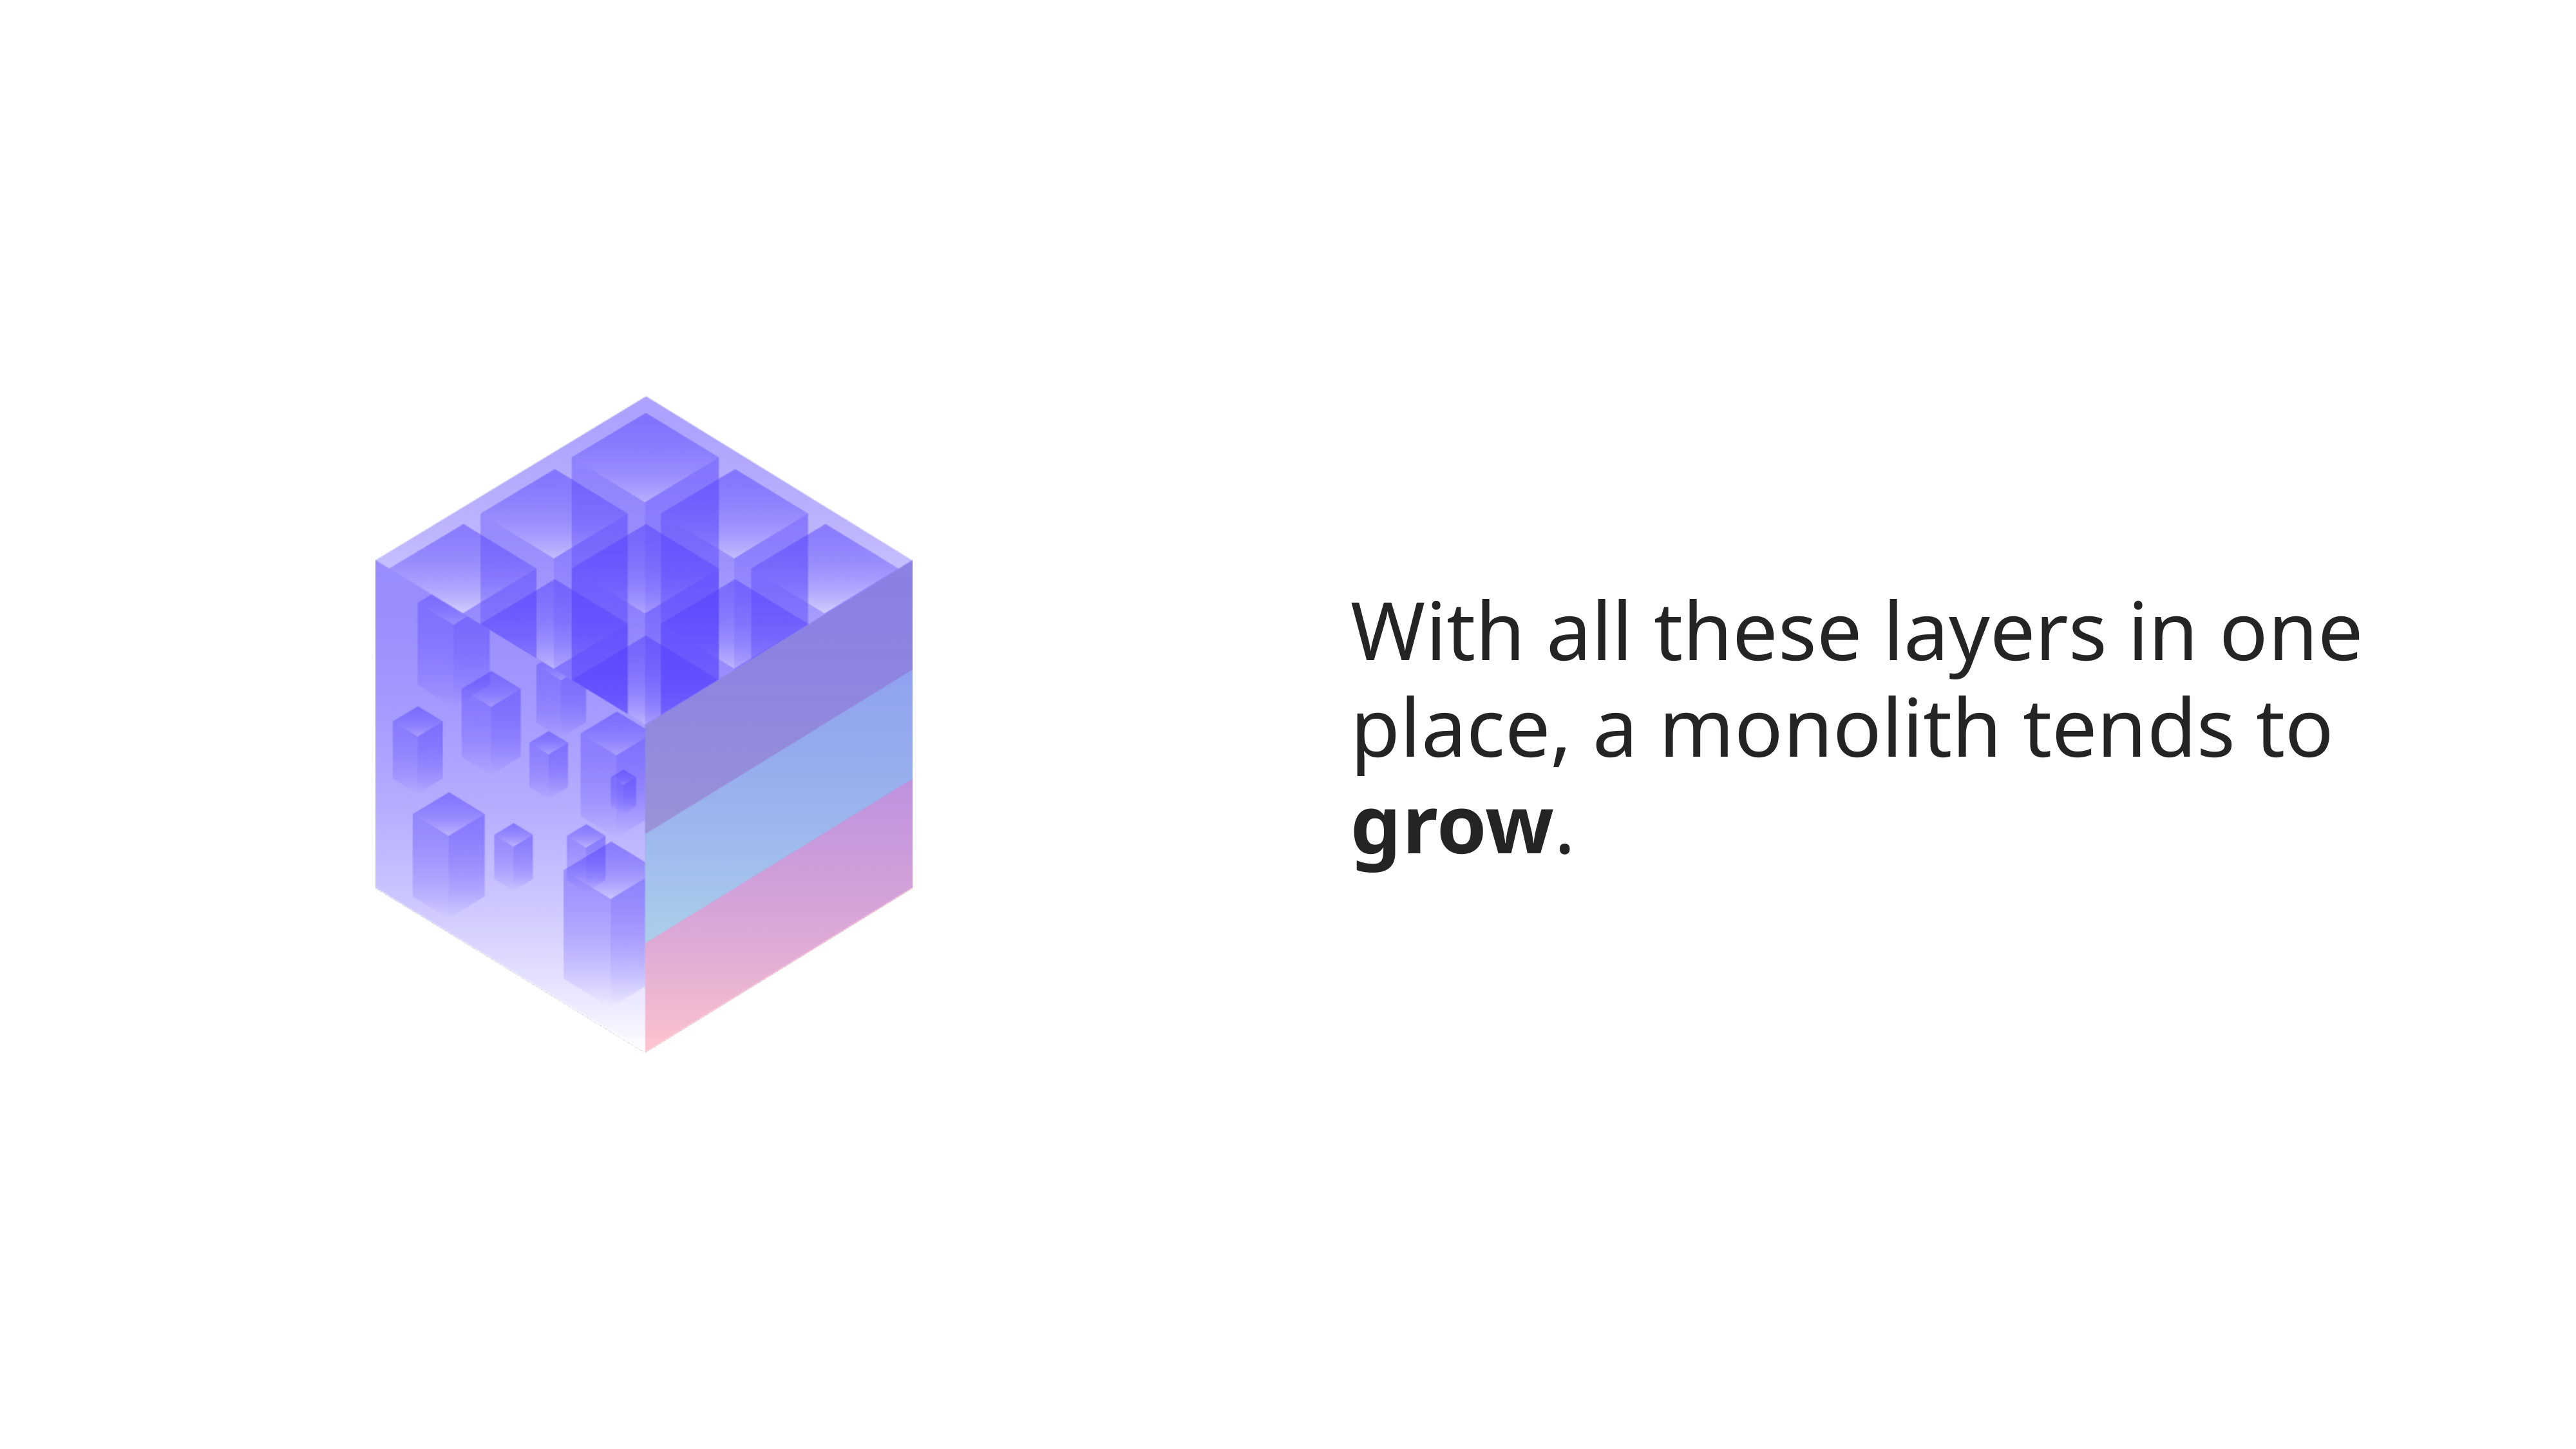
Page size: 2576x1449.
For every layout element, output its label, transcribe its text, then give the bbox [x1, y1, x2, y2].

list With all these layers in one place, a monolith tends to grow. [1350, 127, 2422, 1322]
picture [375, 396, 913, 1053]
